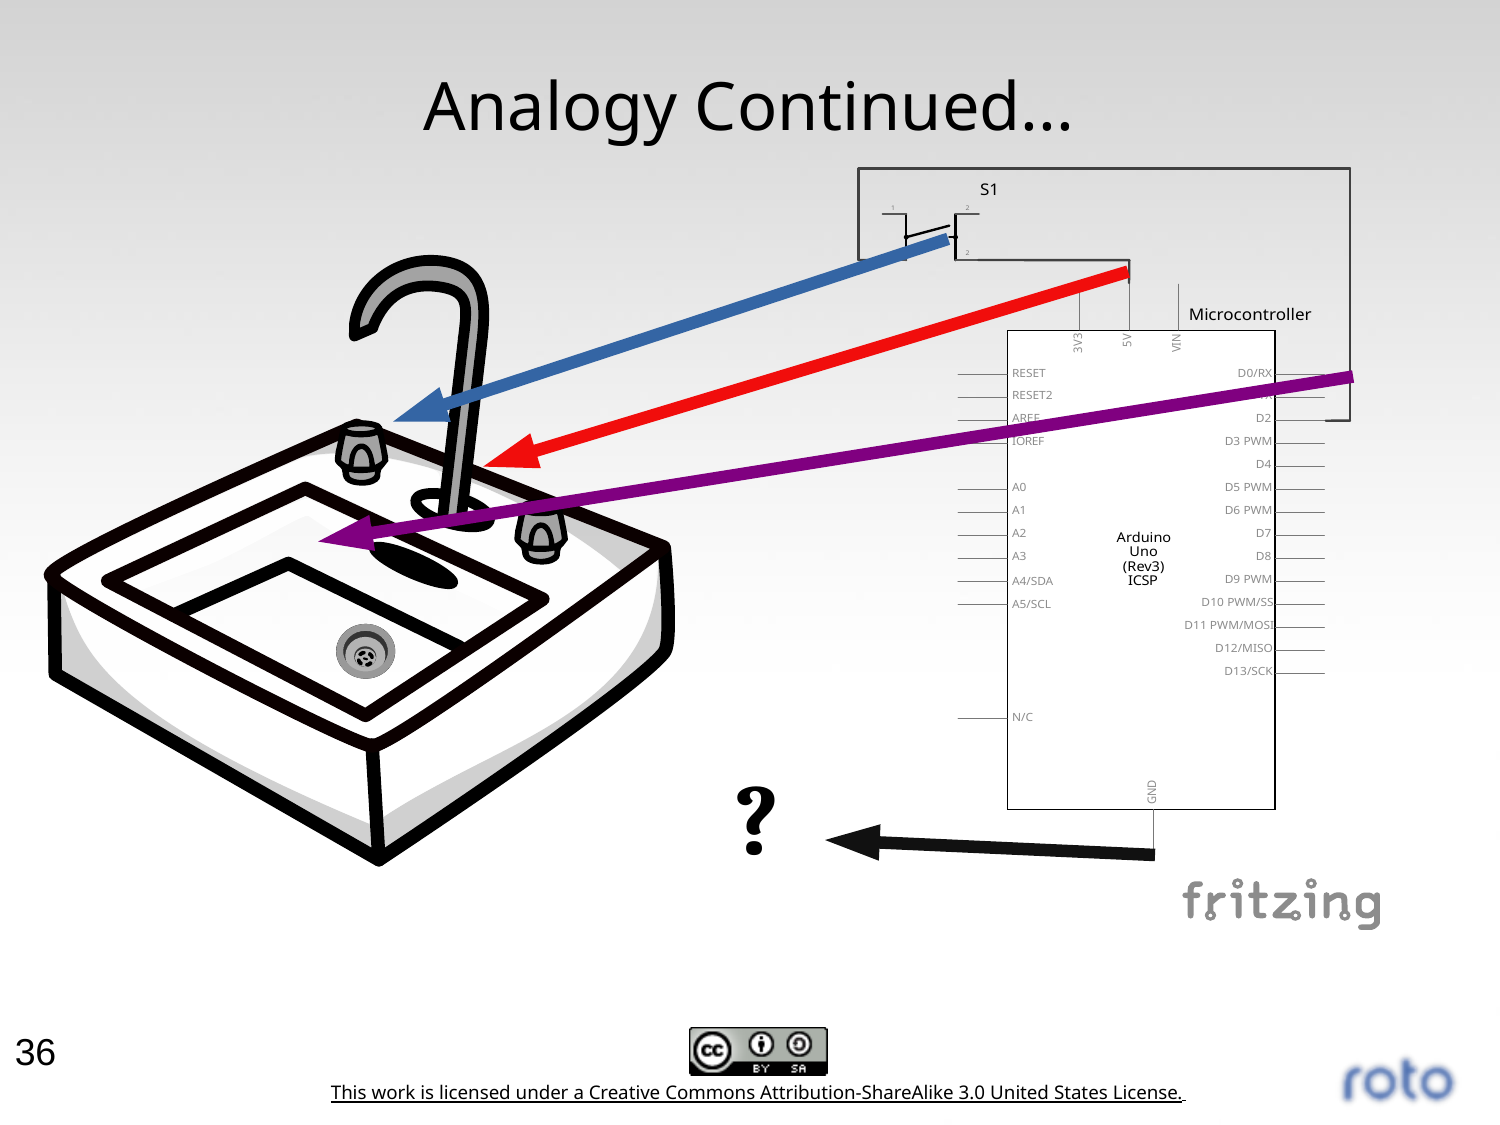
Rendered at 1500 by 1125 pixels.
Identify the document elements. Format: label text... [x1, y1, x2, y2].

text_box ? [720, 756, 796, 931]
title Analogy Continued... [112, 49, 1388, 238]
picture [0, 0, 1500, 1125]
